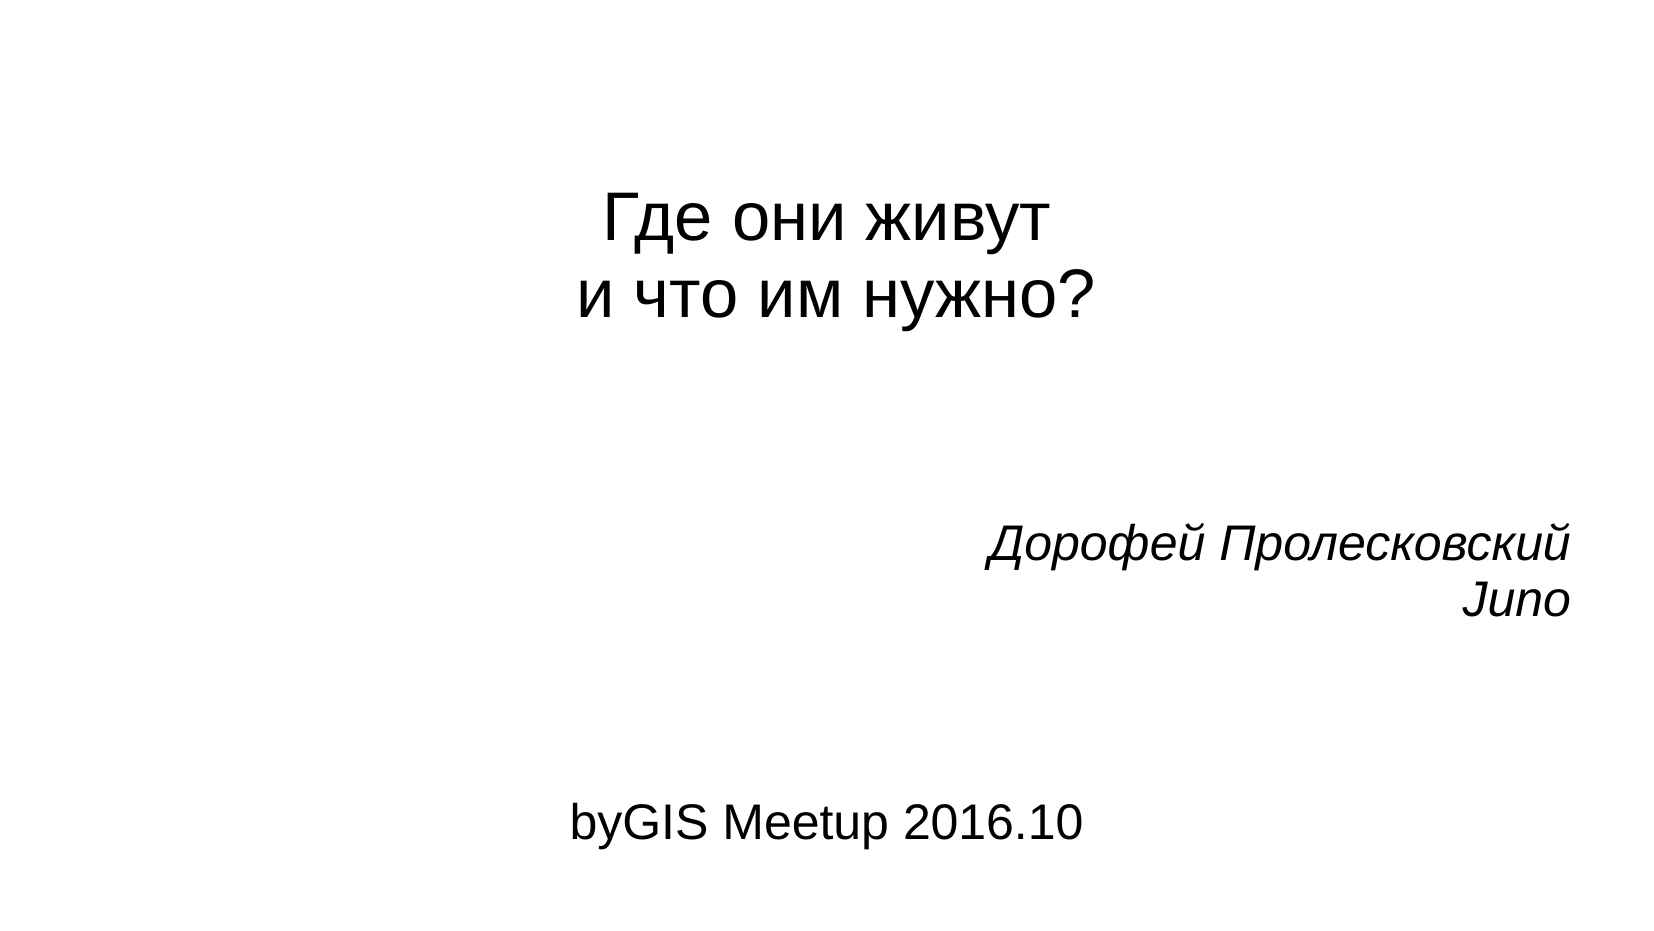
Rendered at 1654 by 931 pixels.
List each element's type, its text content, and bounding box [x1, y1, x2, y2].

subtitle Дорофей Пролесковский Juno byGIS Meetup 2016.10 [82, 76, 1571, 899]
